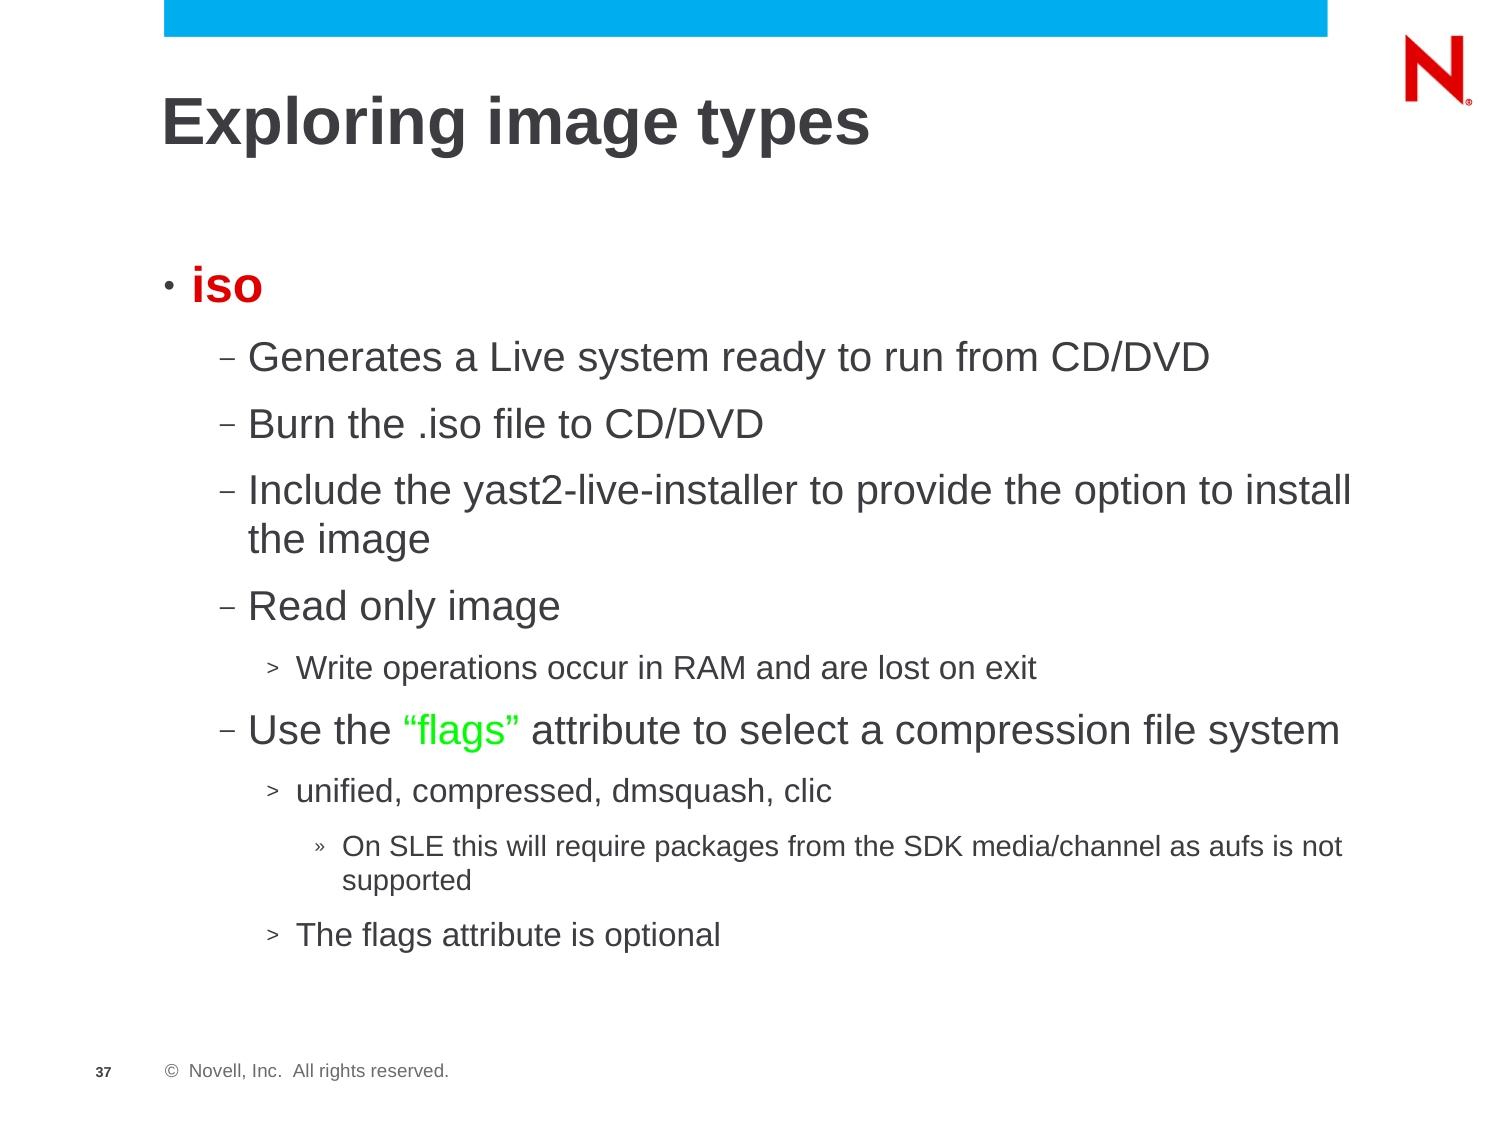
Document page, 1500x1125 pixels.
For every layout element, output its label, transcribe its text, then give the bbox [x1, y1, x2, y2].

title Exploring image types [161, 41, 1383, 205]
list iso Generates a Live system ready to run from CD/DVD Burn the .iso file to CD/DVD Include the yast2-live-installer to provide the option to install the image Read only image Write operations occur in RAM and are lost on exit Use the “flags” attribute to select a compression file system unified, compressed, dmsquash, clic On SLE this will require packages from the SDK media/channel as aufs is not supported The flags attribute is optional [163, 254, 1404, 986]
picture [1403, 32, 1473, 107]
